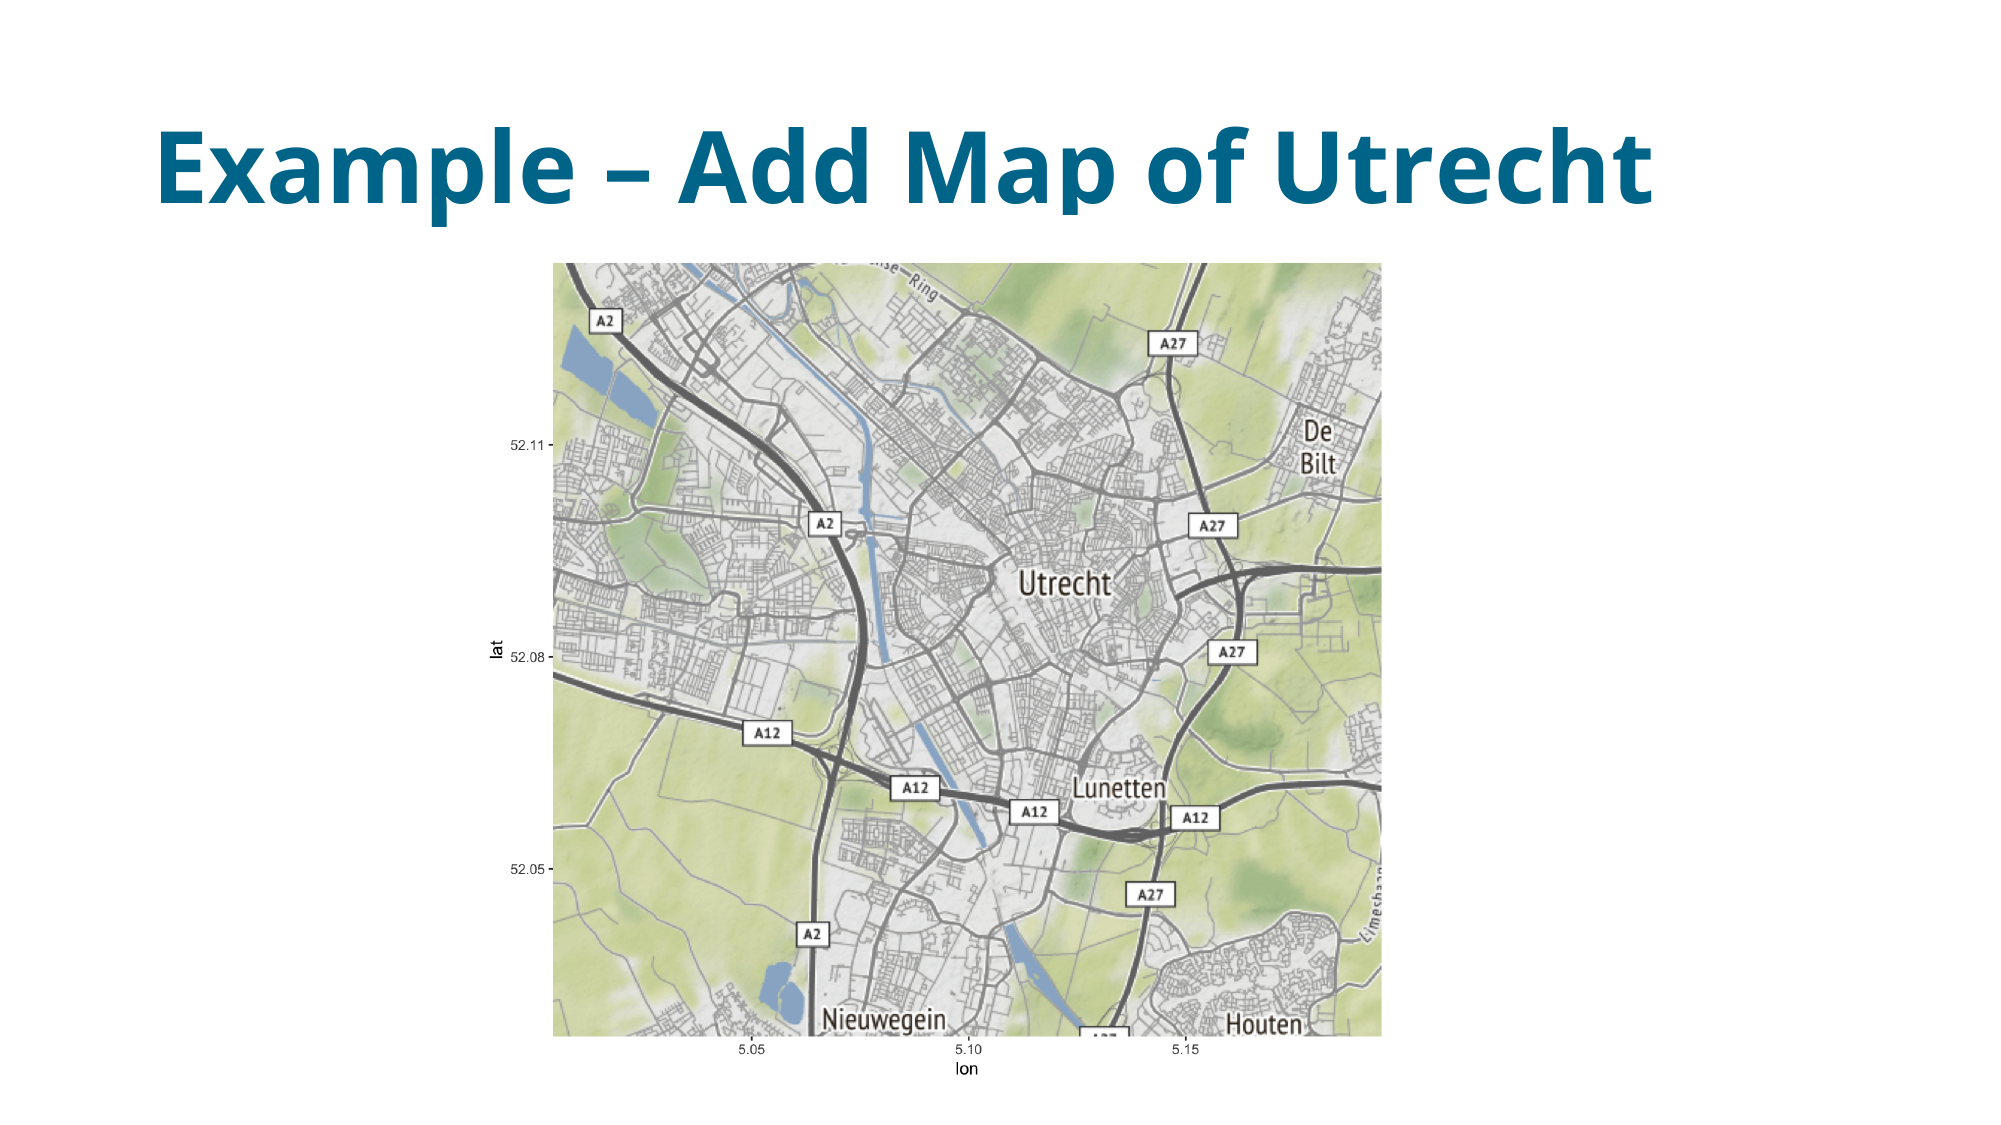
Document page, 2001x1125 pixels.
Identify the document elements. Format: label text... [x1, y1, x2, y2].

picture [481, 215, 1390, 1125]
title Example – Add Map of Utrecht [137, 50, 1892, 278]
